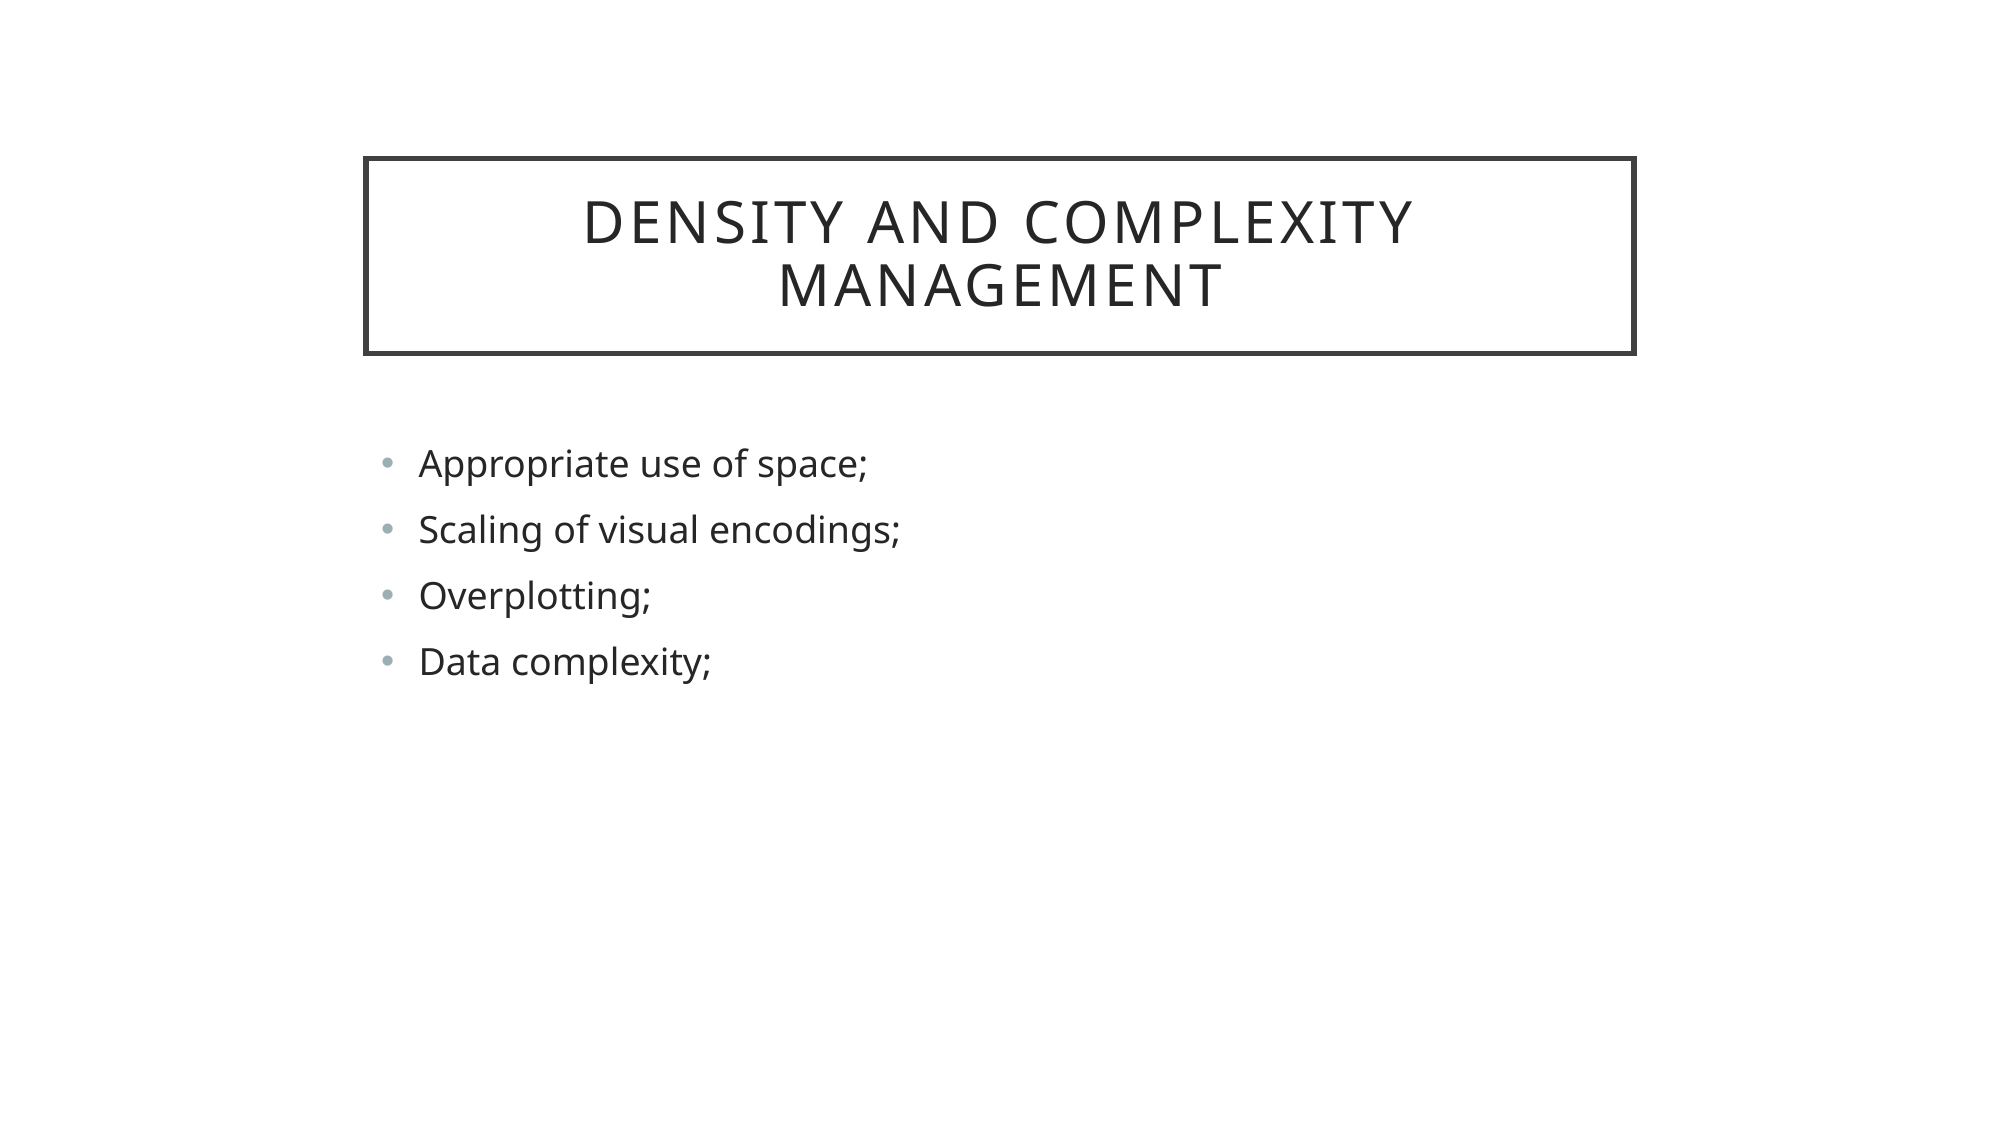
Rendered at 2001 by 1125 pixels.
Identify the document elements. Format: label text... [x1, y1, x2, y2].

title Density and complexity management [366, 158, 1634, 354]
list Appropriate use of space; Scaling of visual encodings; Overplotting; Data complexity; [366, 432, 1634, 942]
